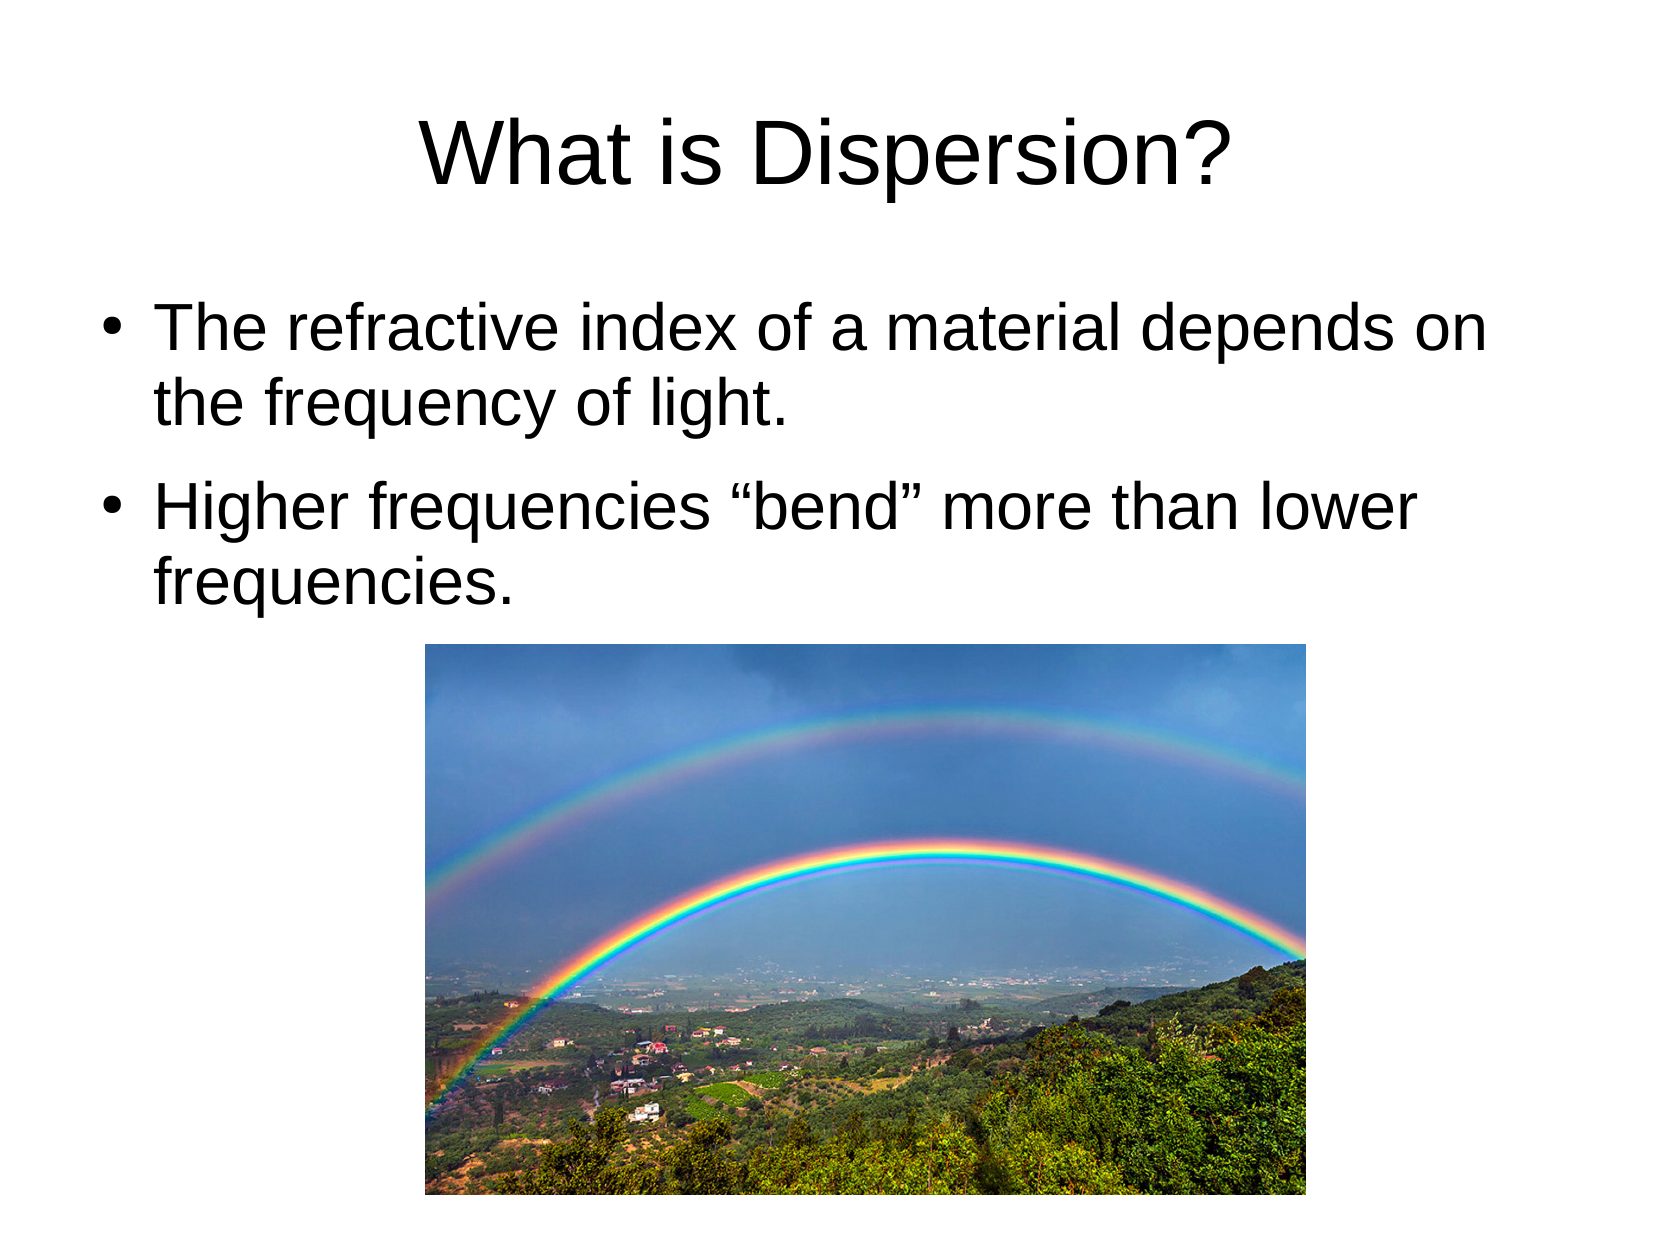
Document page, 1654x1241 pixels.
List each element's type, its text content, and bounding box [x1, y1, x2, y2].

list The refractive index of a material depends on the frequency of light. Higher frequencies “bend” more than lower frequencies. [82, 290, 1571, 1010]
title What is Dispersion? [82, 49, 1571, 257]
picture [425, 644, 1306, 1195]
